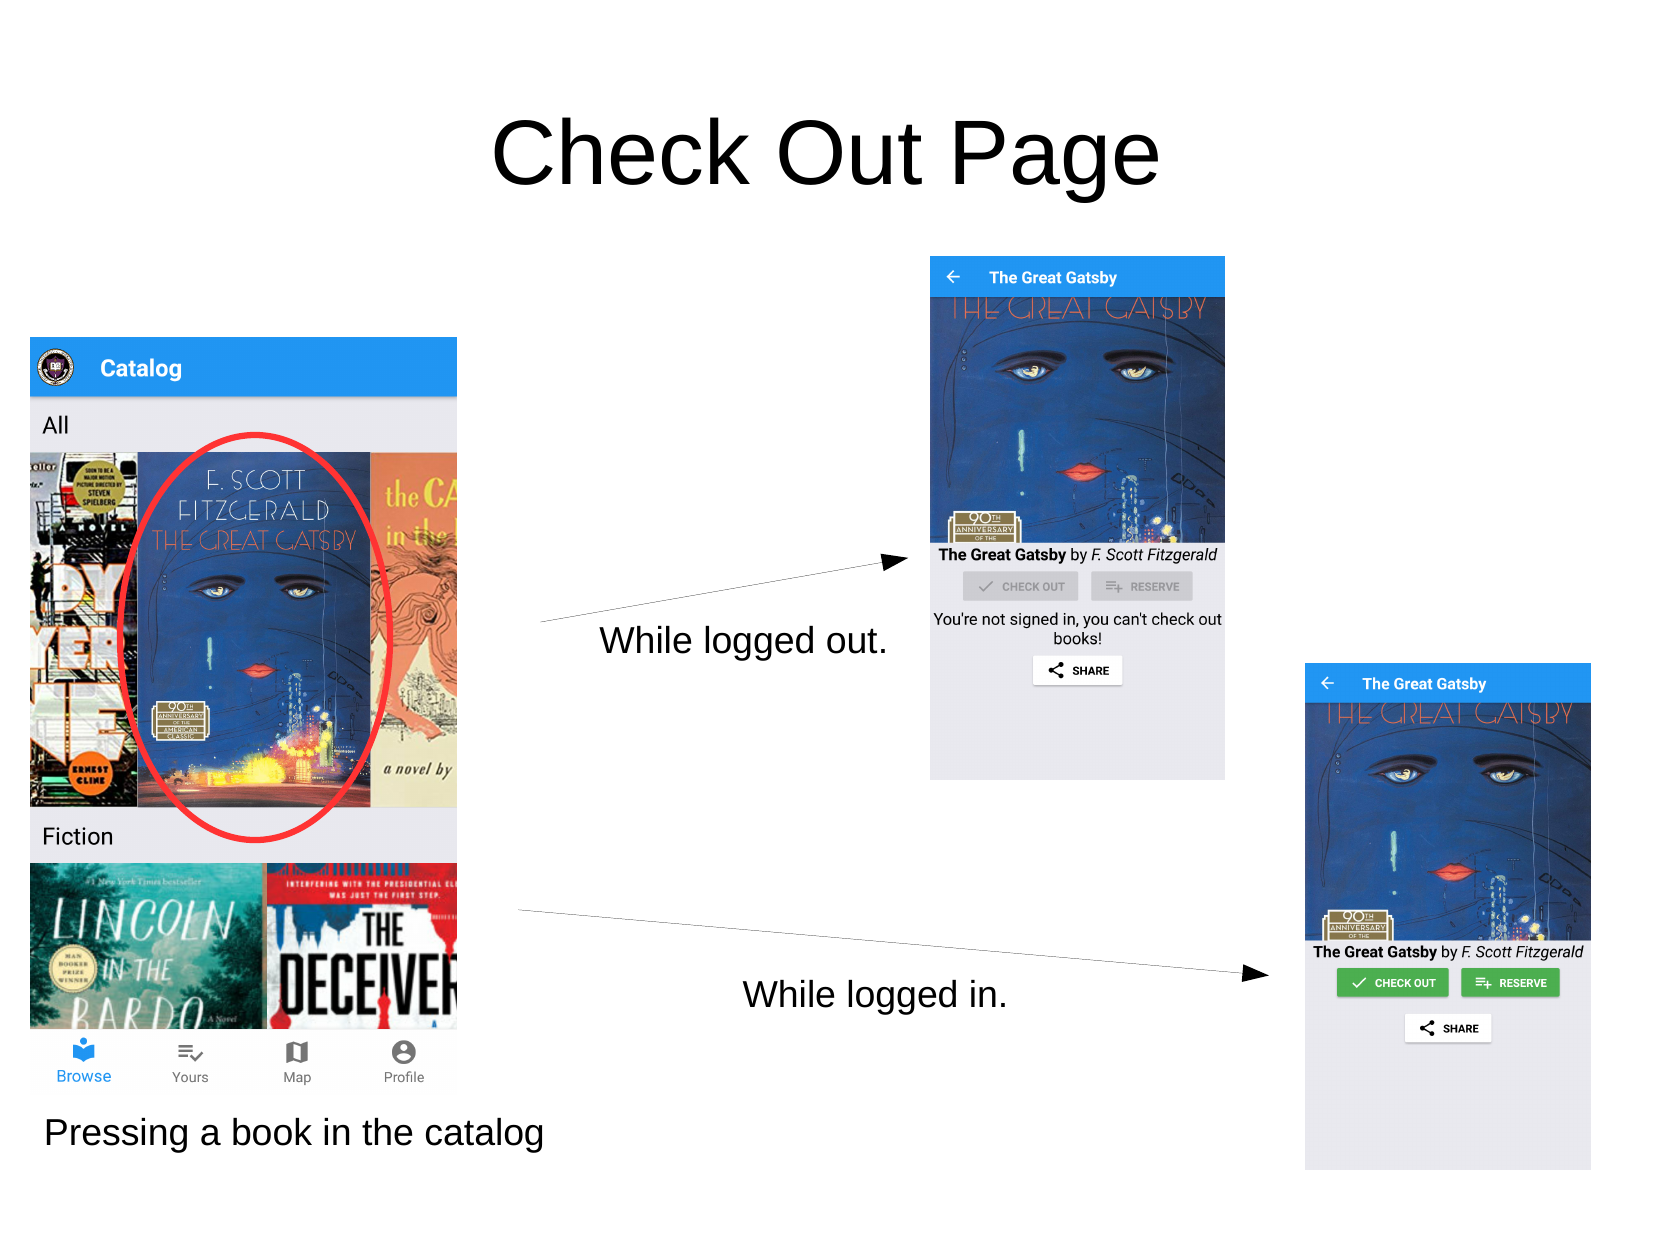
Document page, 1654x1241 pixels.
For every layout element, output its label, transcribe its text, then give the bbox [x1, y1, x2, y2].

picture [930, 256, 1225, 781]
text_box While logged out. [584, 612, 904, 670]
title Check Out Page [82, 49, 1571, 257]
text_box Pressing a book in the catalog [29, 1103, 561, 1161]
picture [1305, 663, 1591, 1171]
text_box While logged in. [727, 966, 1024, 1024]
picture [30, 337, 457, 1096]
